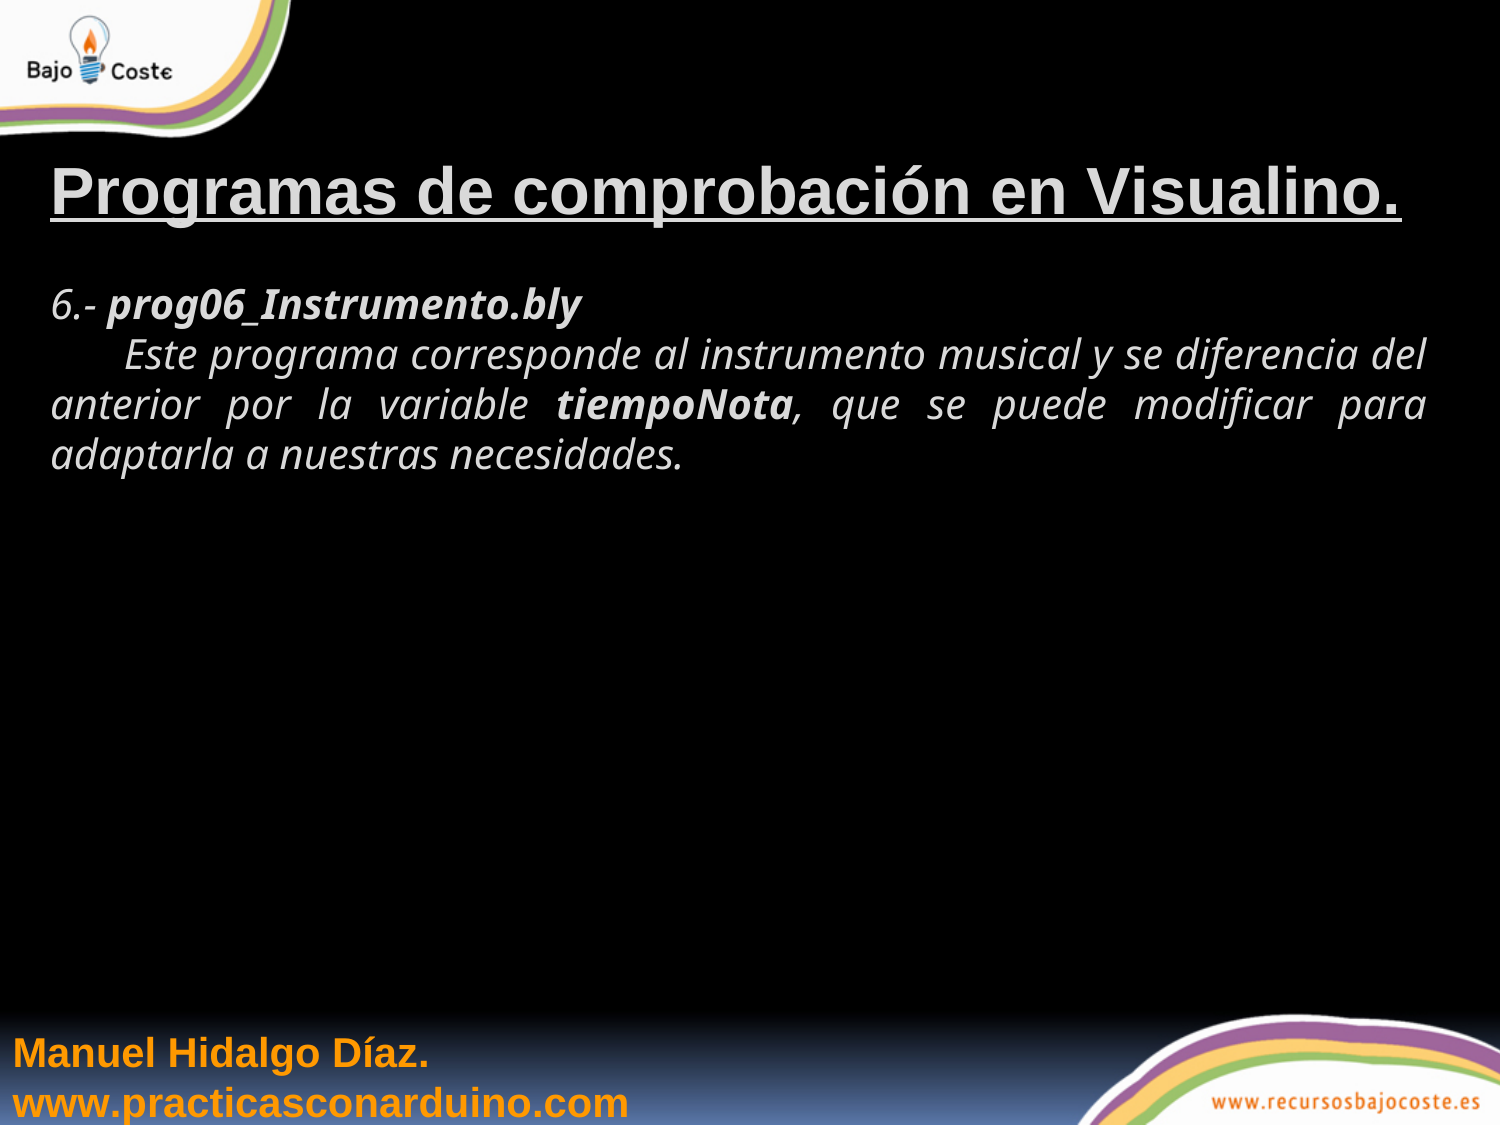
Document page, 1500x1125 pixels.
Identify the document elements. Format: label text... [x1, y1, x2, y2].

text_box Manuel Hidalgo Díaz. www.practicasconarduino.com [0, 1017, 683, 1125]
picture [0, 0, 1500, 1125]
text_box Programas de comprobación en Visualino. 6.- prog06_Instrumento.bly Este programa corresponde al instrumento musical y se diferencia del anterior por la variable tiempoNota, que se puede modificar para adaptarla a nuestras necesidades. [35, 140, 1453, 902]
